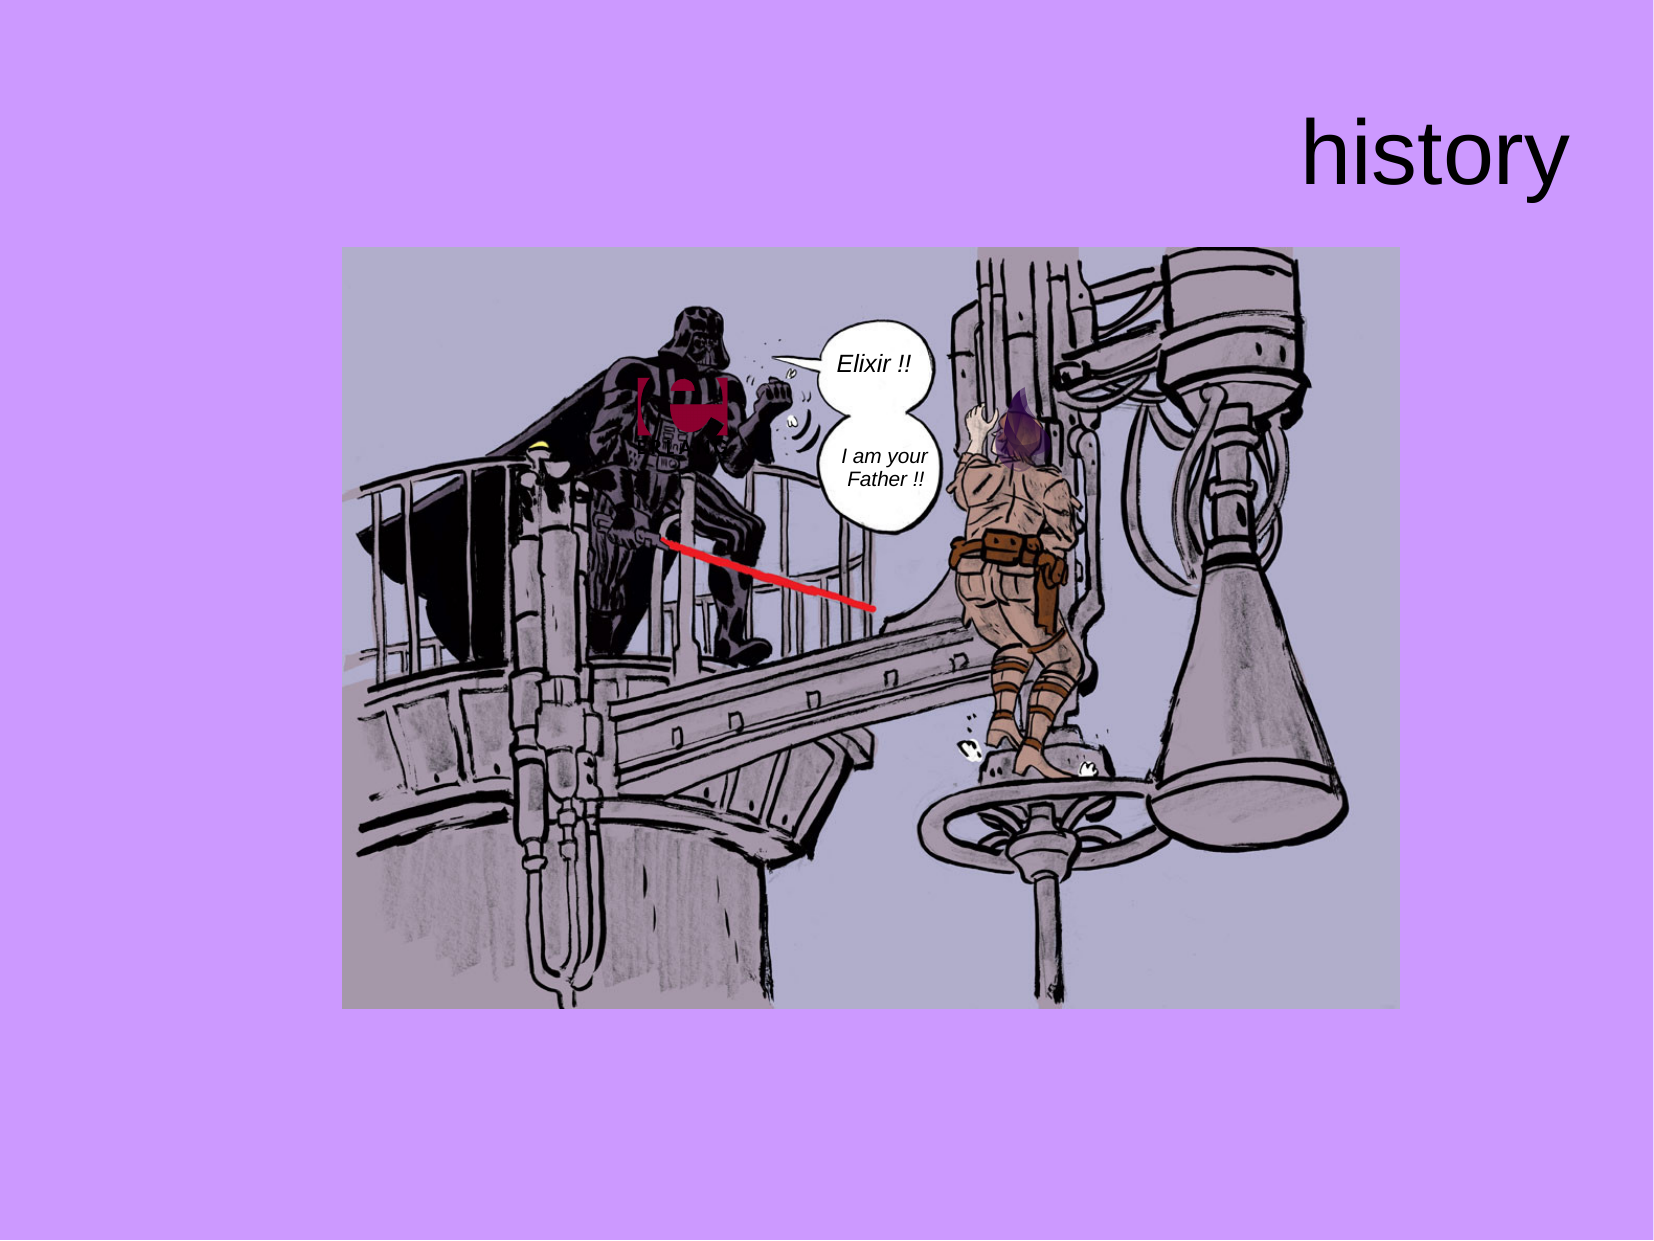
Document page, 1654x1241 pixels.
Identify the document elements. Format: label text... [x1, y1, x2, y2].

picture [342, 247, 1400, 1009]
title history [82, 49, 1571, 257]
text_box Elixir !! [814, 342, 993, 390]
text_box I am your Father !! [826, 437, 1004, 499]
